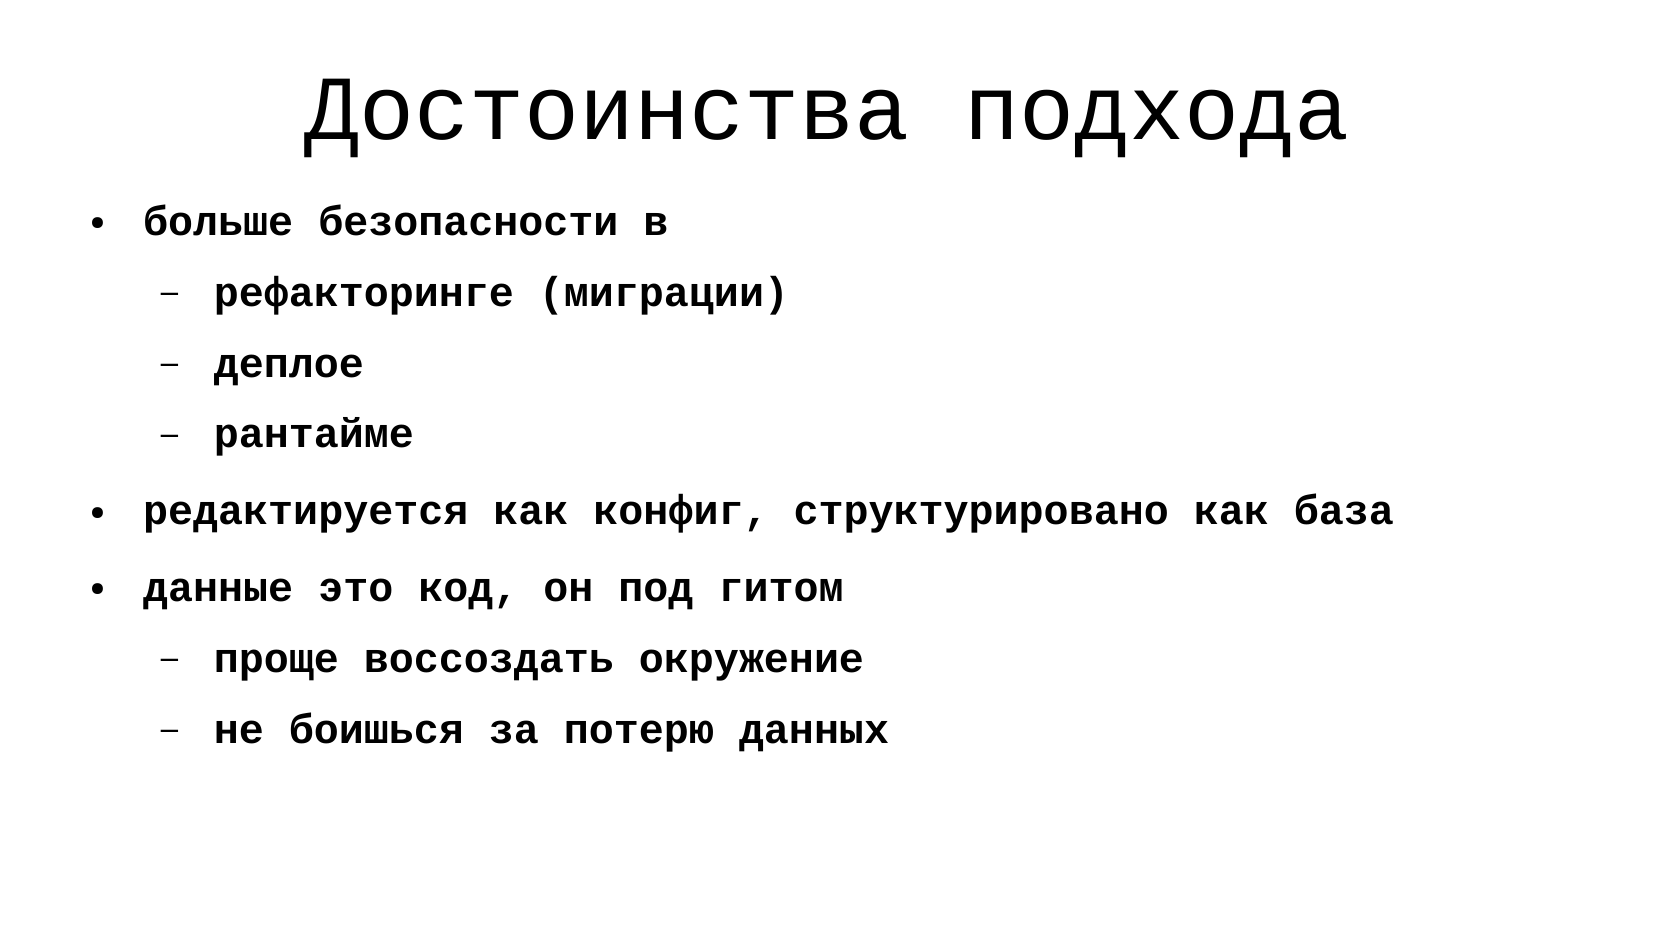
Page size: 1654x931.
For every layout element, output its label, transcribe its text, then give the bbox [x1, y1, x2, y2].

list больше безопасности в рефакторинге (миграции) деплое рантайме редактируется как конфиг, структурировано как база данные это код, он под гитом проще воссоздать окружение не боишься за потерю данных [72, 200, 1561, 884]
title Достоинства подхода [82, 37, 1571, 193]
